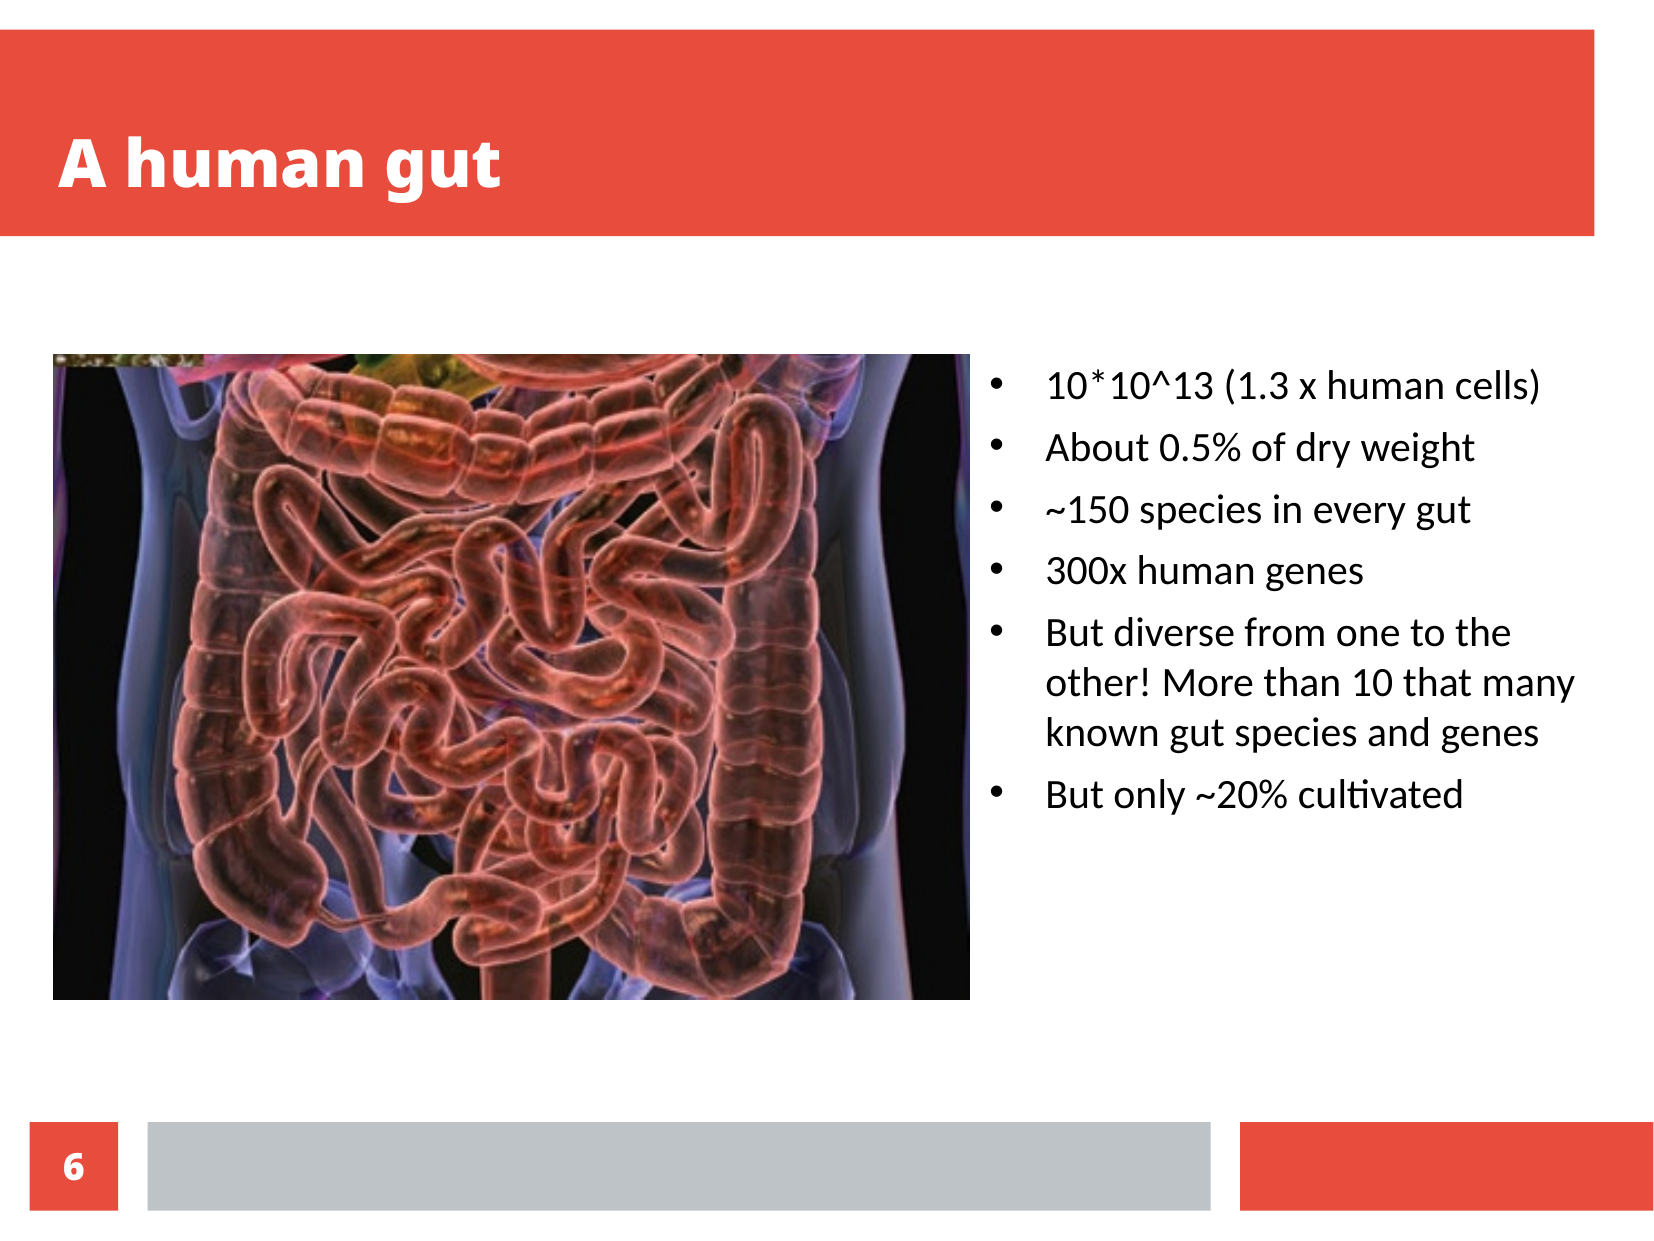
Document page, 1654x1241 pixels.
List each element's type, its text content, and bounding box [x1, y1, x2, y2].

text_box 10*10^13 (1.3 x human cells) About 0.5% of dry weight ~150 species in every gut 300x human genes But diverse from one to the other! More than 10 that many known gut species and genes But only ~20% cultivated [974, 350, 1636, 1139]
picture [53, 354, 970, 1000]
title A human gut [59, 59, 1595, 207]
